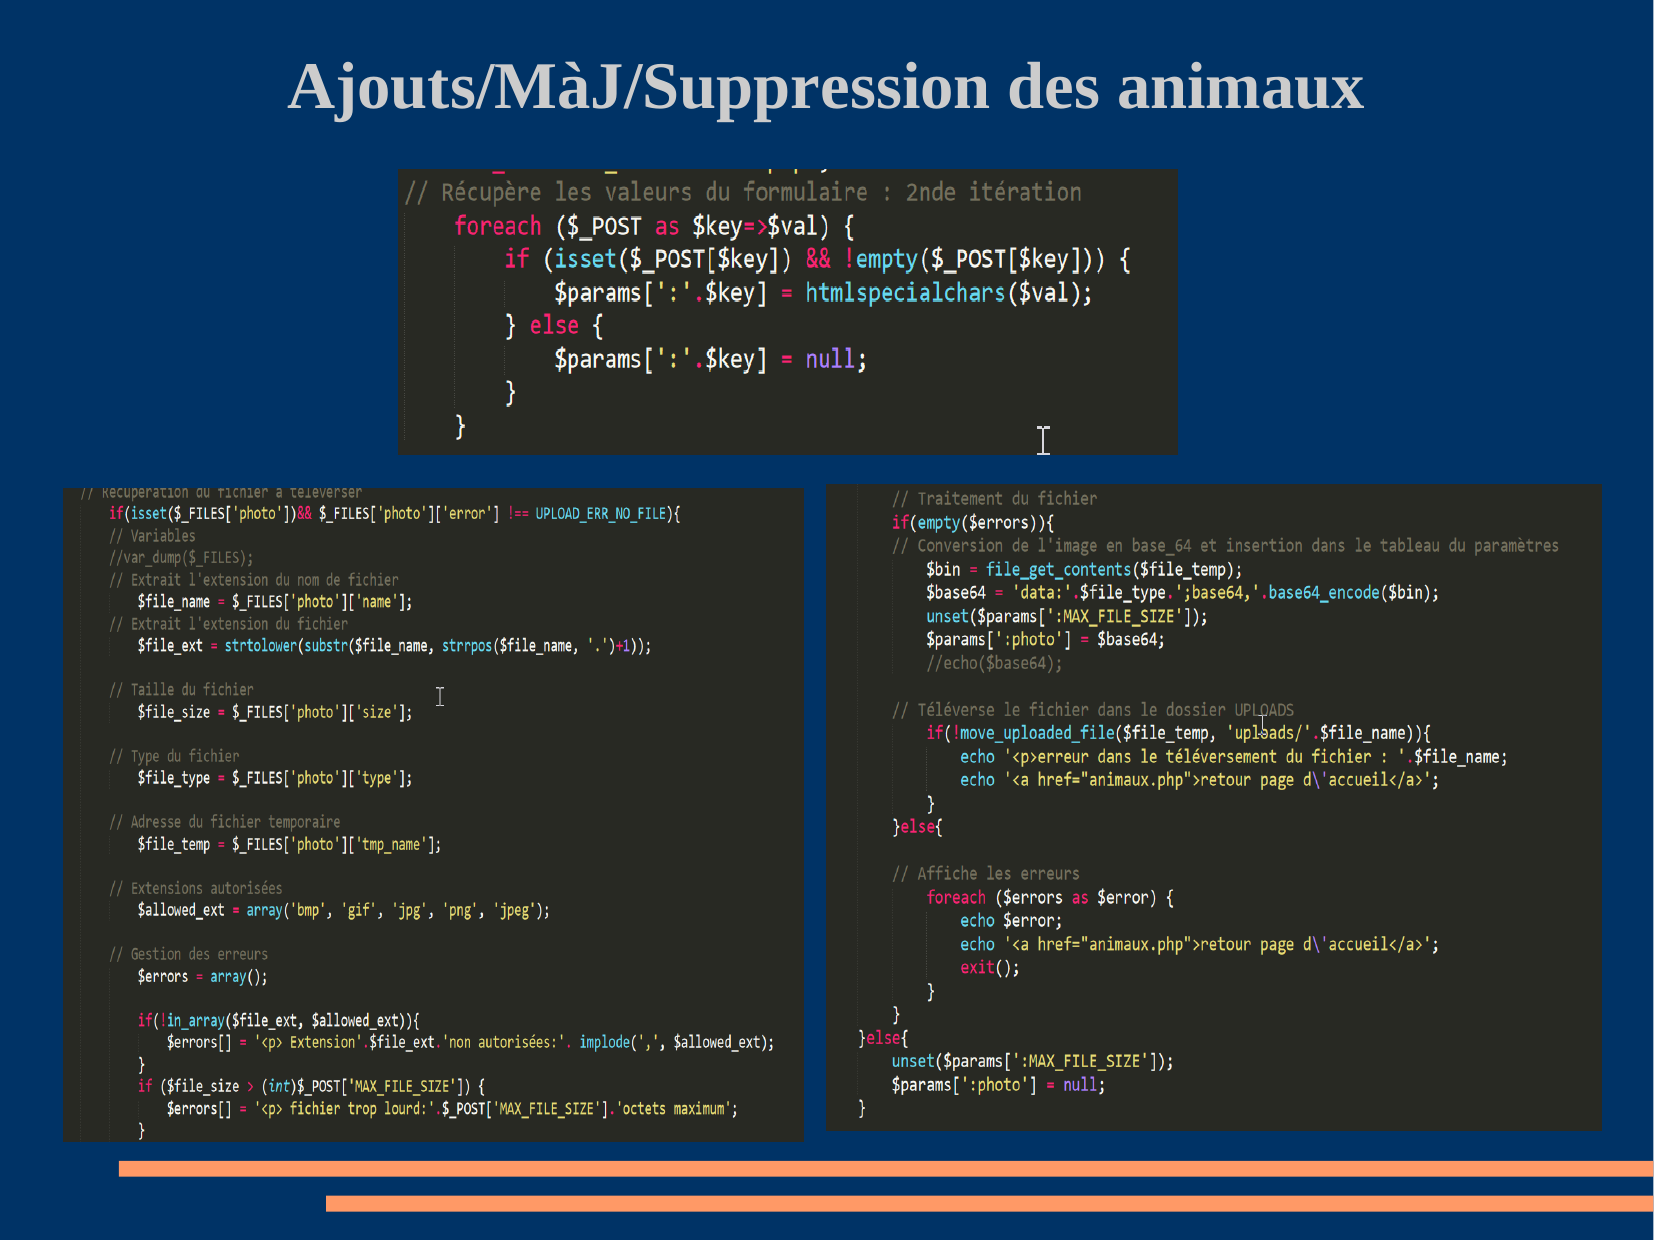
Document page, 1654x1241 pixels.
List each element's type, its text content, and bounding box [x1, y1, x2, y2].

picture [398, 169, 1178, 455]
picture [826, 484, 1602, 1131]
picture [63, 488, 804, 1142]
subtitle Ajouts/MàJ/Suppression des animaux [82, 49, 1571, 1109]
